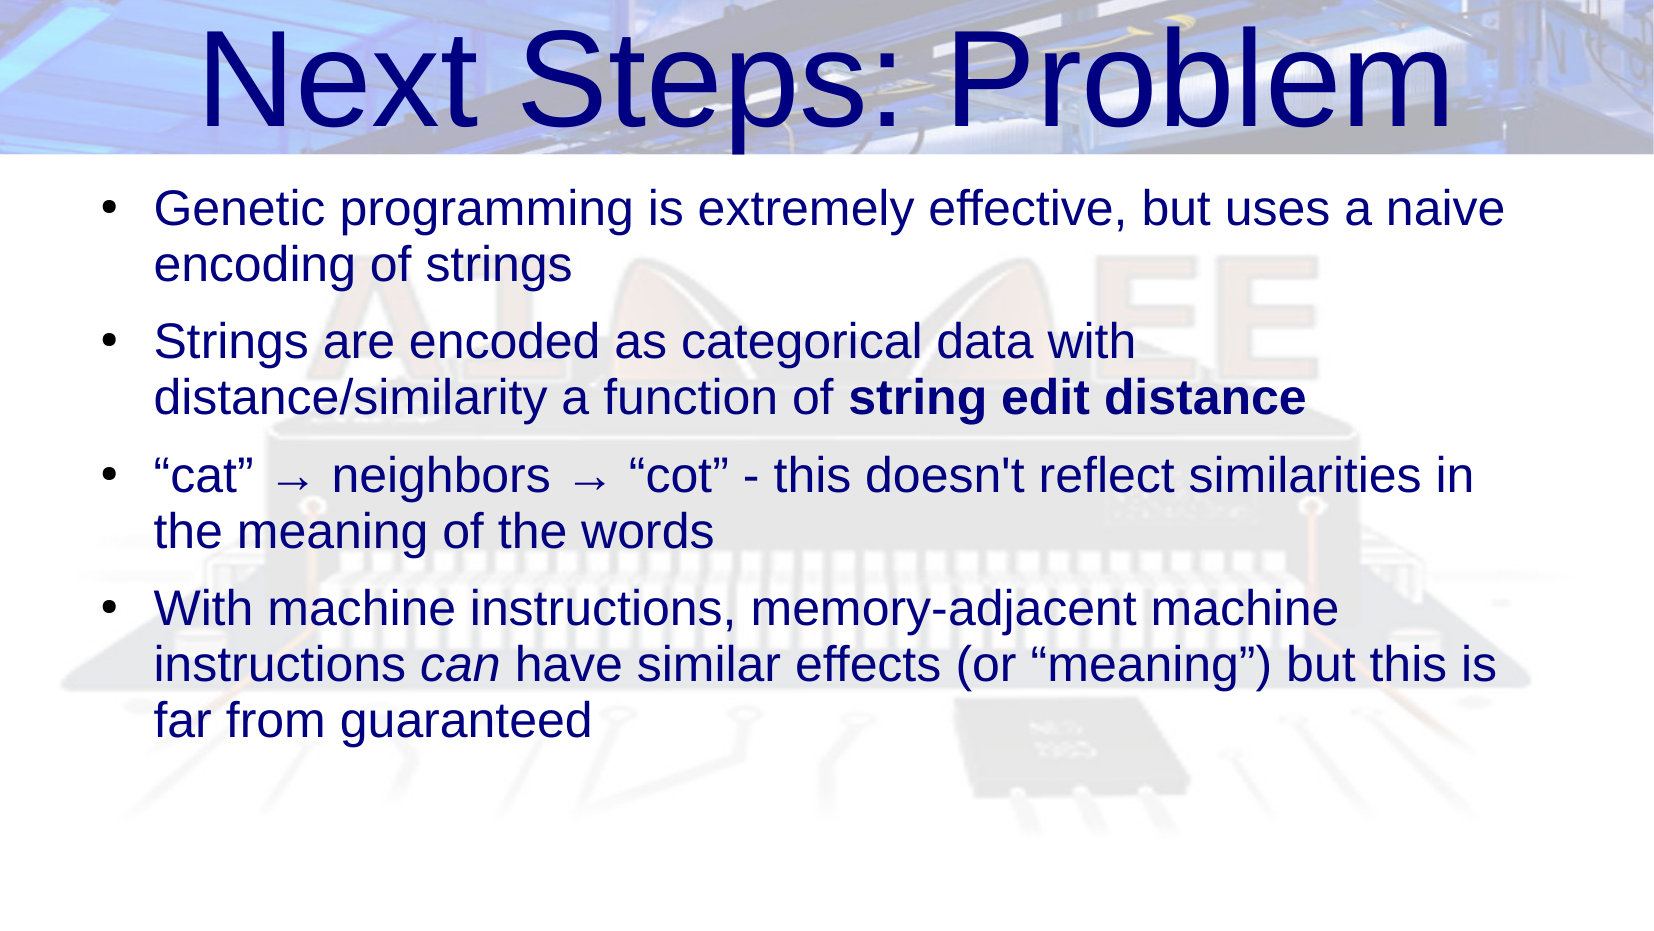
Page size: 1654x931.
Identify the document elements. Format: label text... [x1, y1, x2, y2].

list Genetic programming is extremely effective, but uses a naive encoding of strings Strings are encoded as categorical data with distance/similarity a function of string edit distance “cat” → neighbors → “cot” - this doesn't reflect similarities in the meaning of the words With machine instructions, memory-adjacent machine instructions can have similar effects (or “meaning”) but this is far from guaranteed [82, 180, 1538, 811]
picture [0, 0, 1654, 931]
title Next Steps: Problem [82, 37, 1571, 121]
